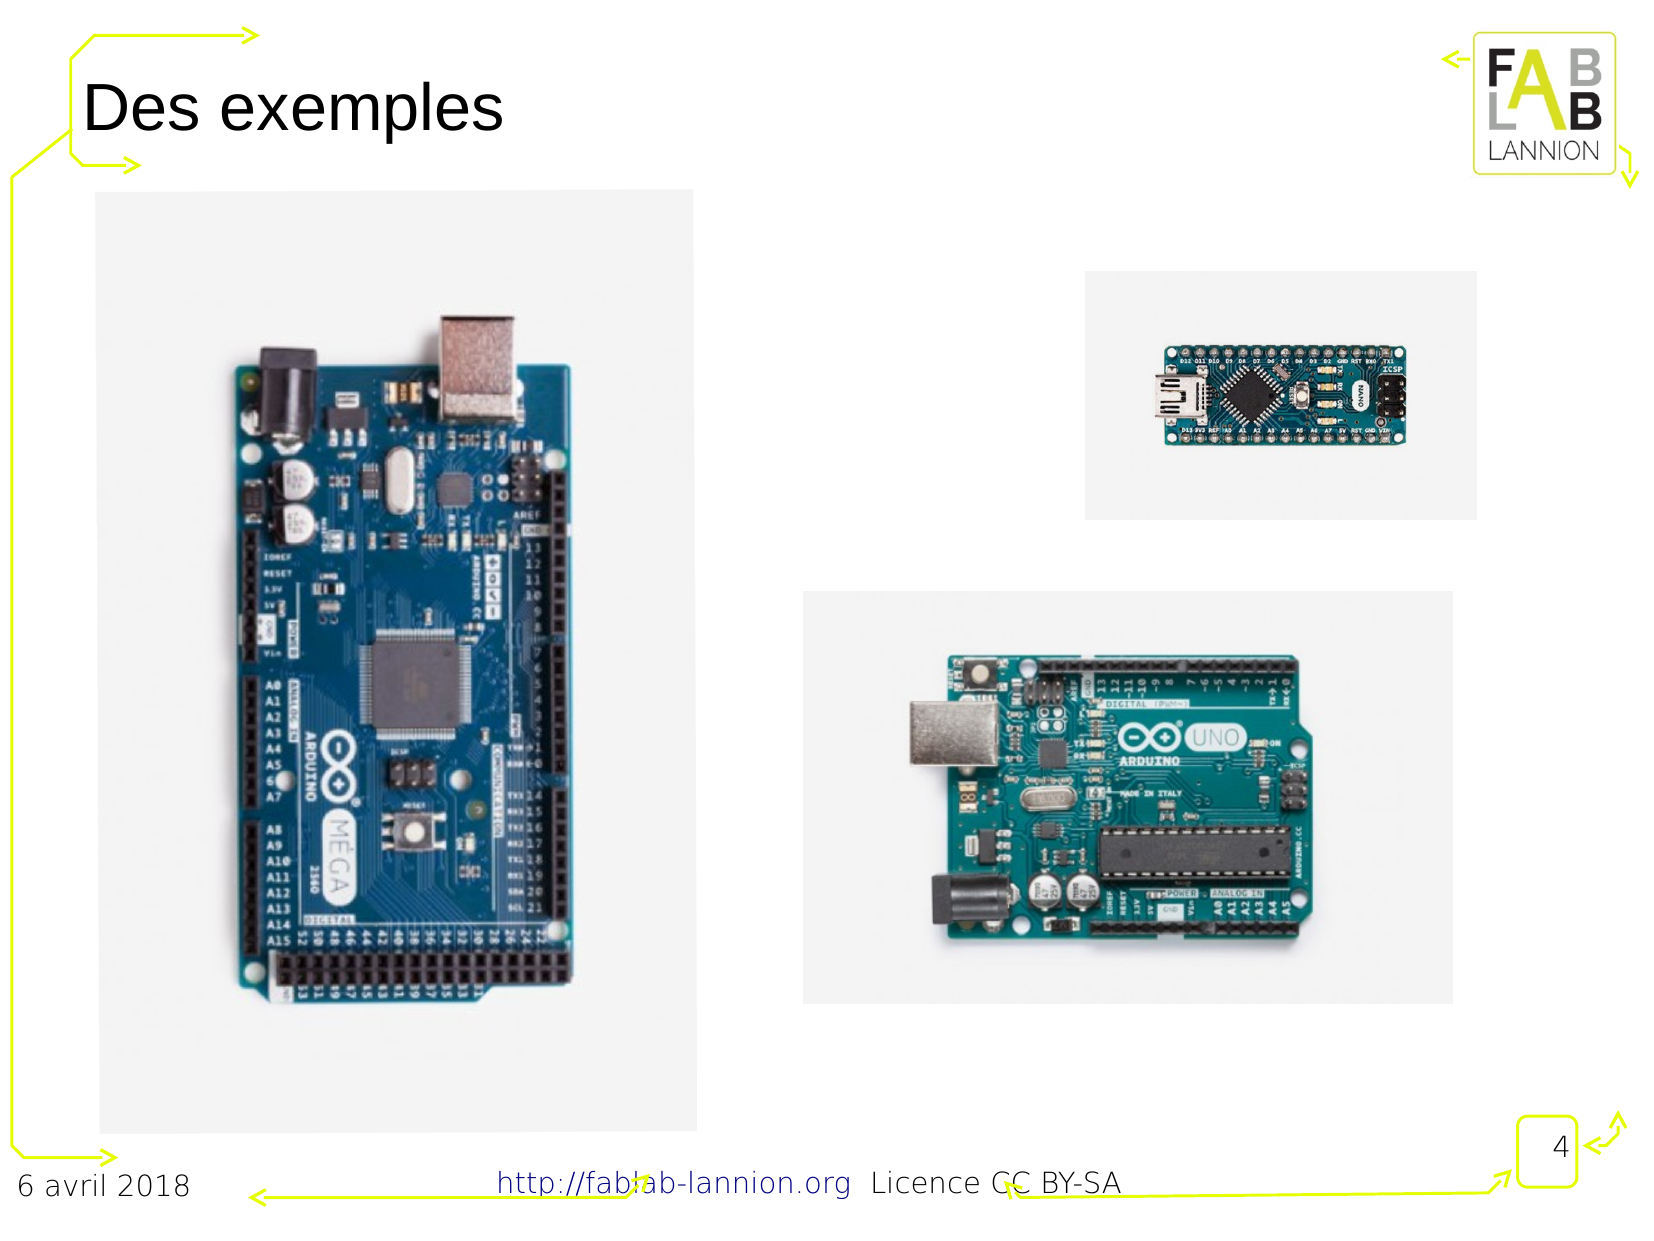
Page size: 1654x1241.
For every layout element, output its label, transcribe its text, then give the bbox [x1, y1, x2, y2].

picture [1470, 29, 1619, 178]
picture [1085, 271, 1477, 520]
title Des exemples [82, 49, 1441, 166]
picture [94, 188, 697, 1134]
picture [803, 591, 1453, 1004]
